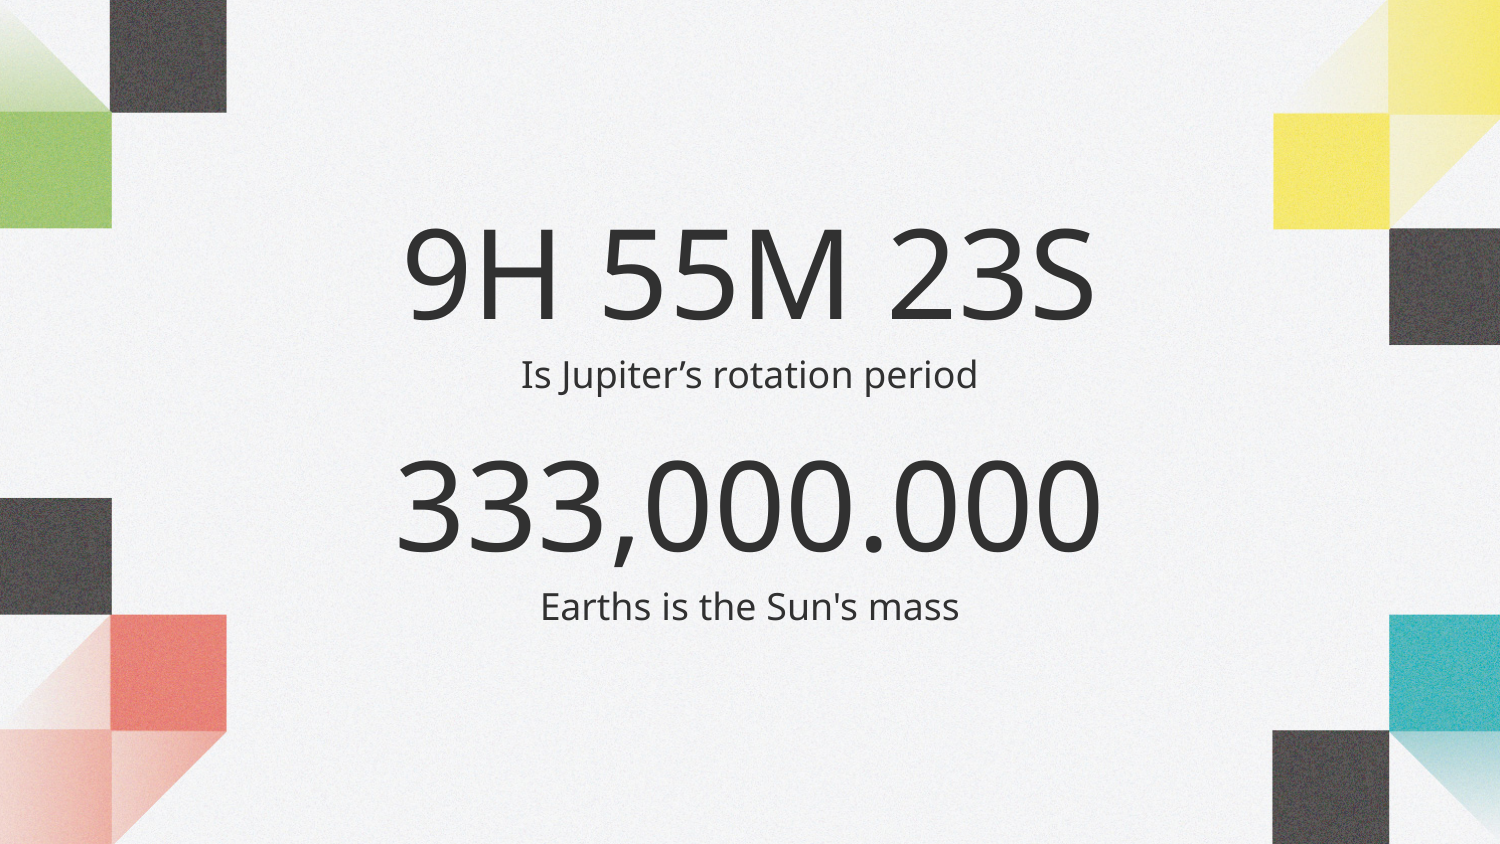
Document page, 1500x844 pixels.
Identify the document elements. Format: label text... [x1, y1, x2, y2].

subtitle Earths is the Sun's mass [326, 569, 1174, 643]
subtitle Is Jupiter’s rotation period [326, 337, 1174, 411]
picture [0, 0, 1500, 844]
title 9H 55M 23S [326, 201, 1174, 337]
title 333,000.000 [326, 433, 1174, 569]
